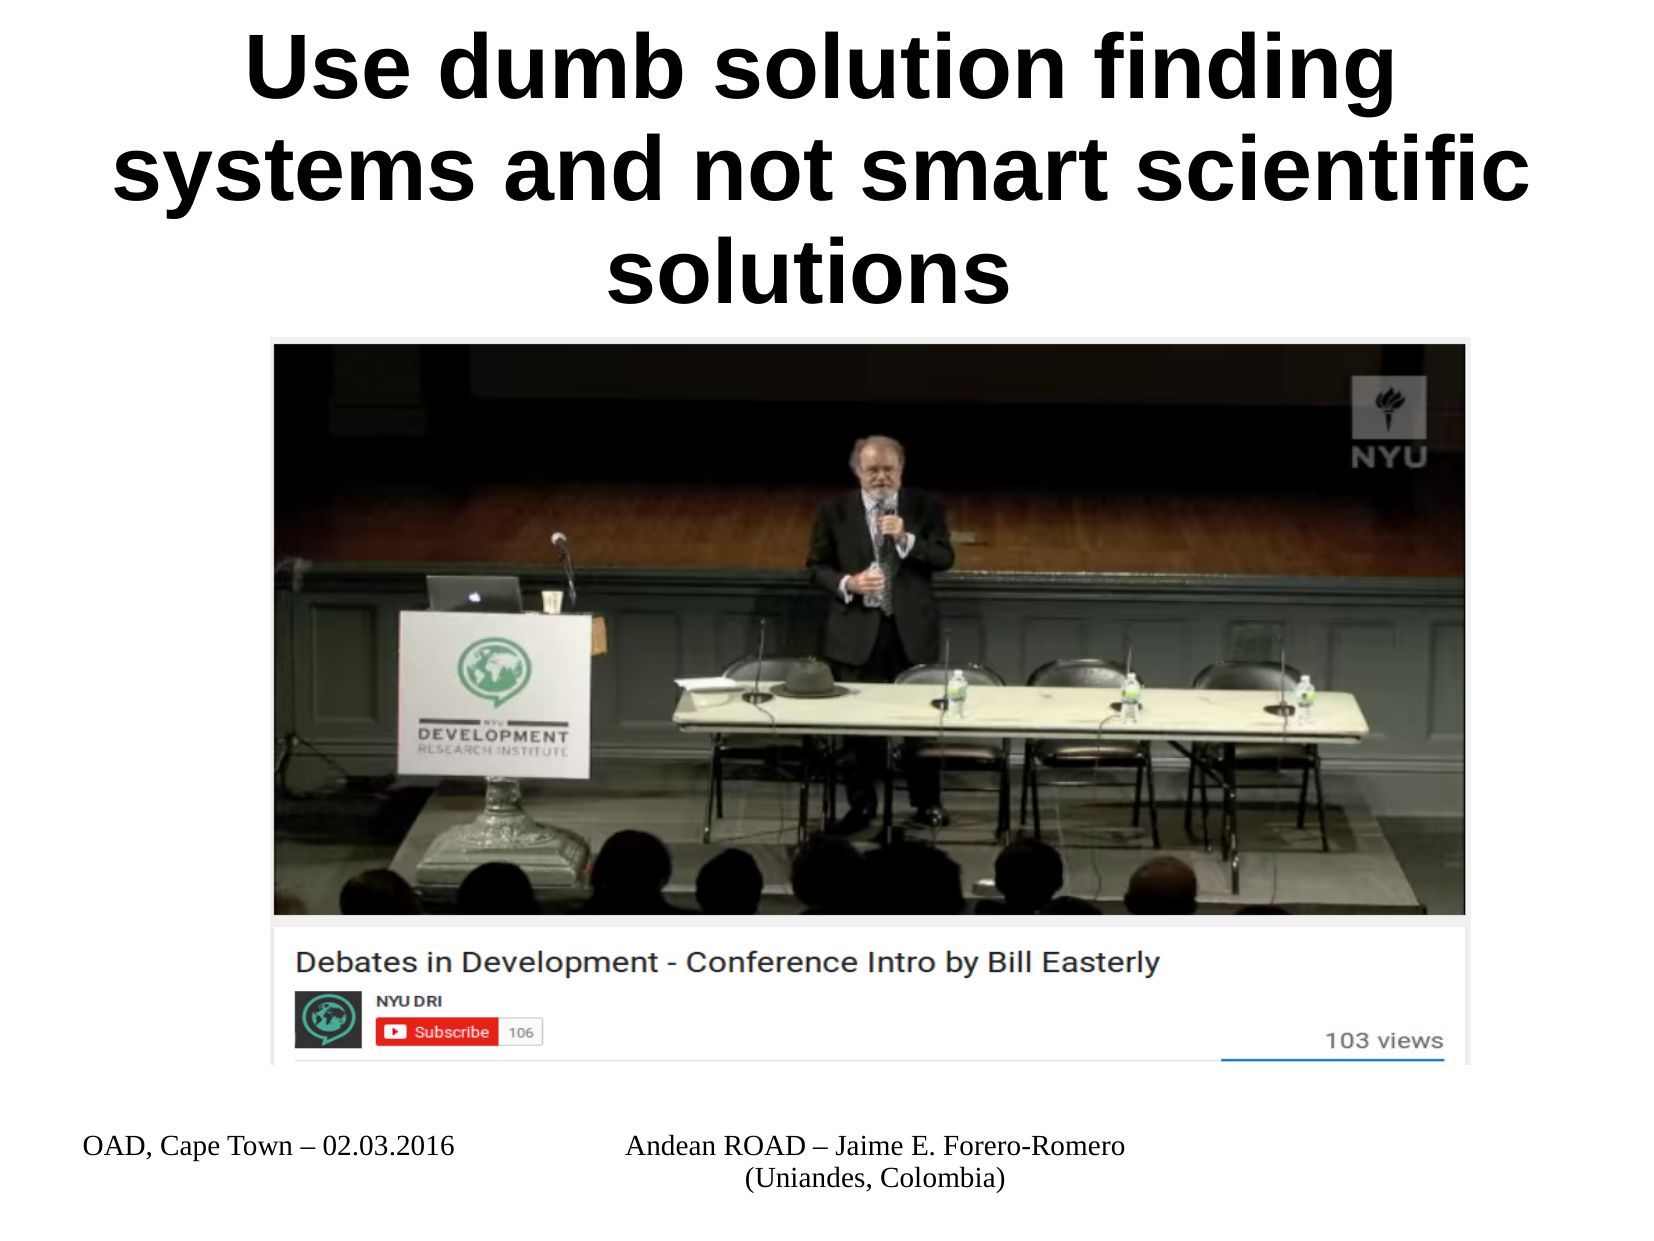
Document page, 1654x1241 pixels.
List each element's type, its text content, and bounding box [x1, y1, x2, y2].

title Use dumb solution finding systems and not smart scientific solutions [78, 14, 1567, 323]
picture [270, 337, 1471, 1066]
